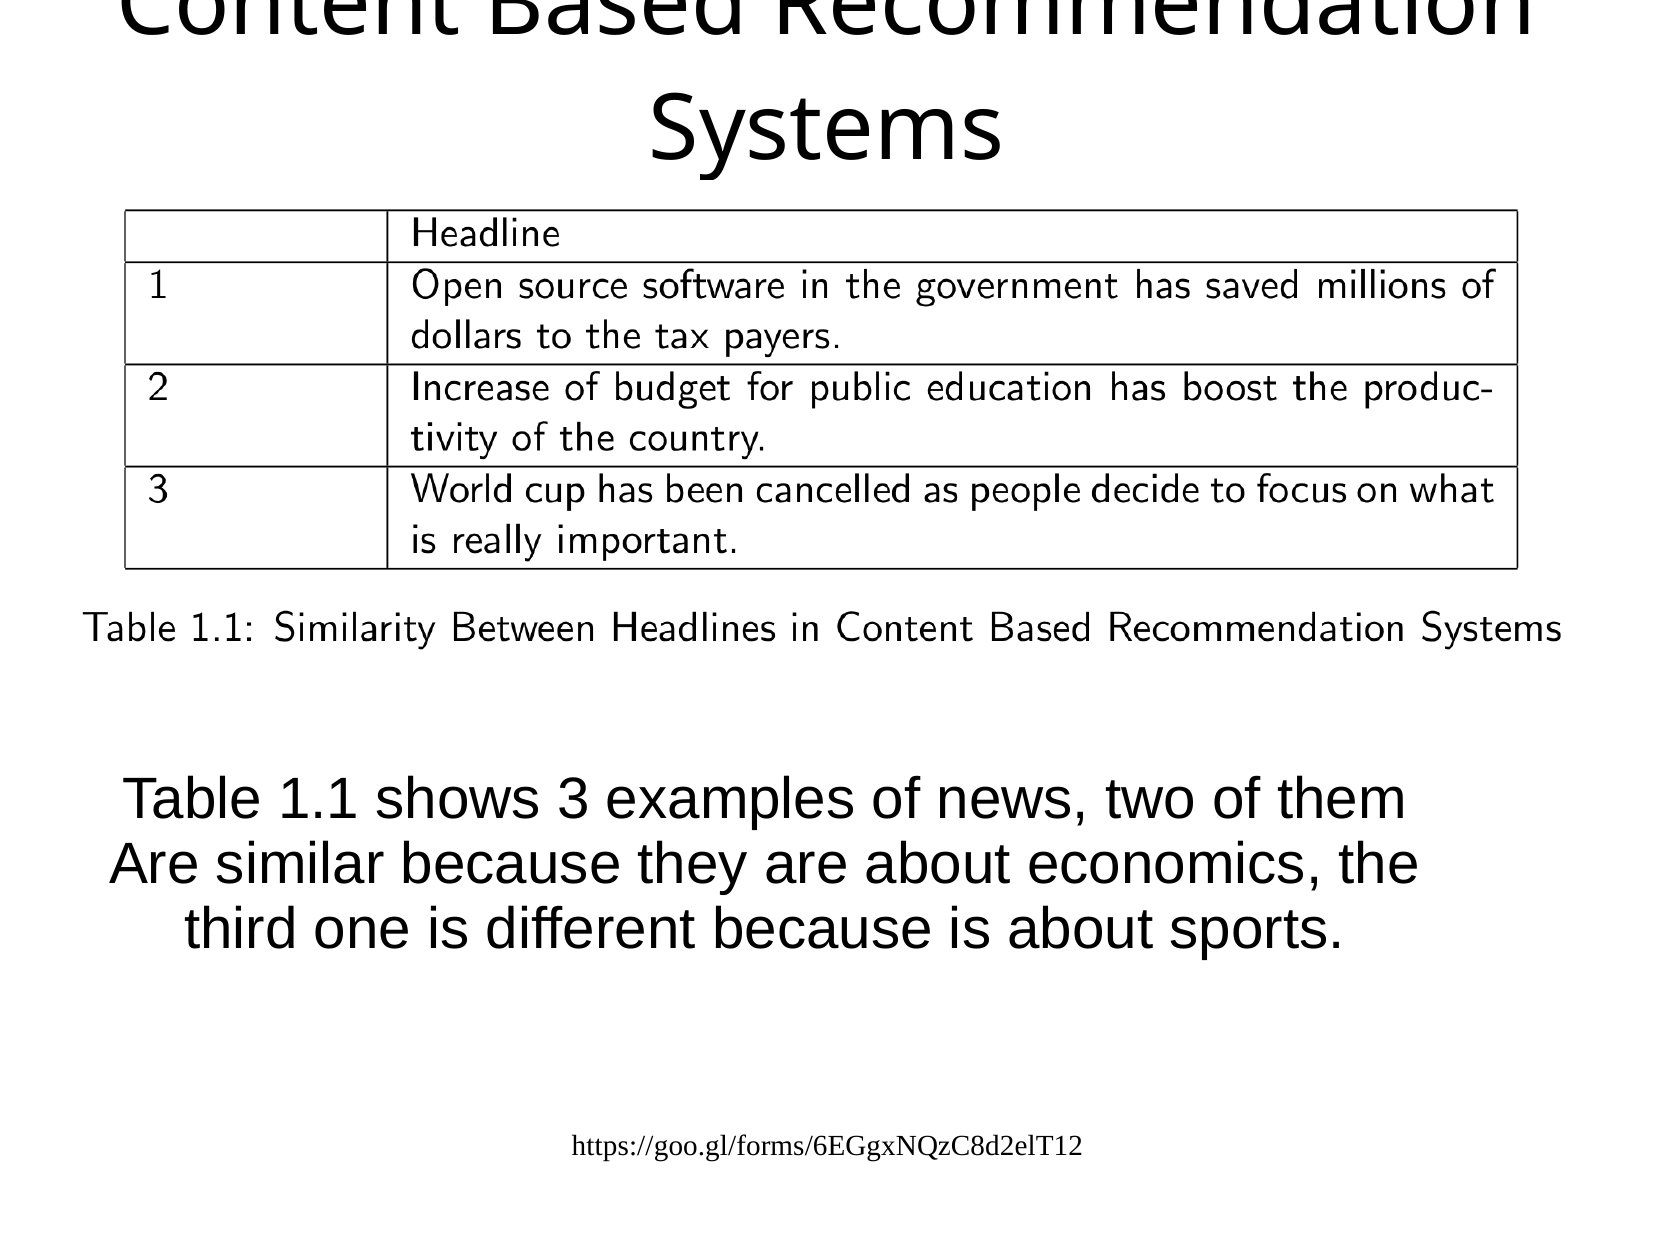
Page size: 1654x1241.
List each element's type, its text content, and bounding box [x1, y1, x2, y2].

picture [70, 180, 1607, 721]
title Content Based Recommendation Systems [82, 0, 1571, 166]
text_box Table 1.1 shows 3 examples of news, two of them Are similar because they are about economics, the third one is different because is about sports. [94, 758, 1512, 969]
